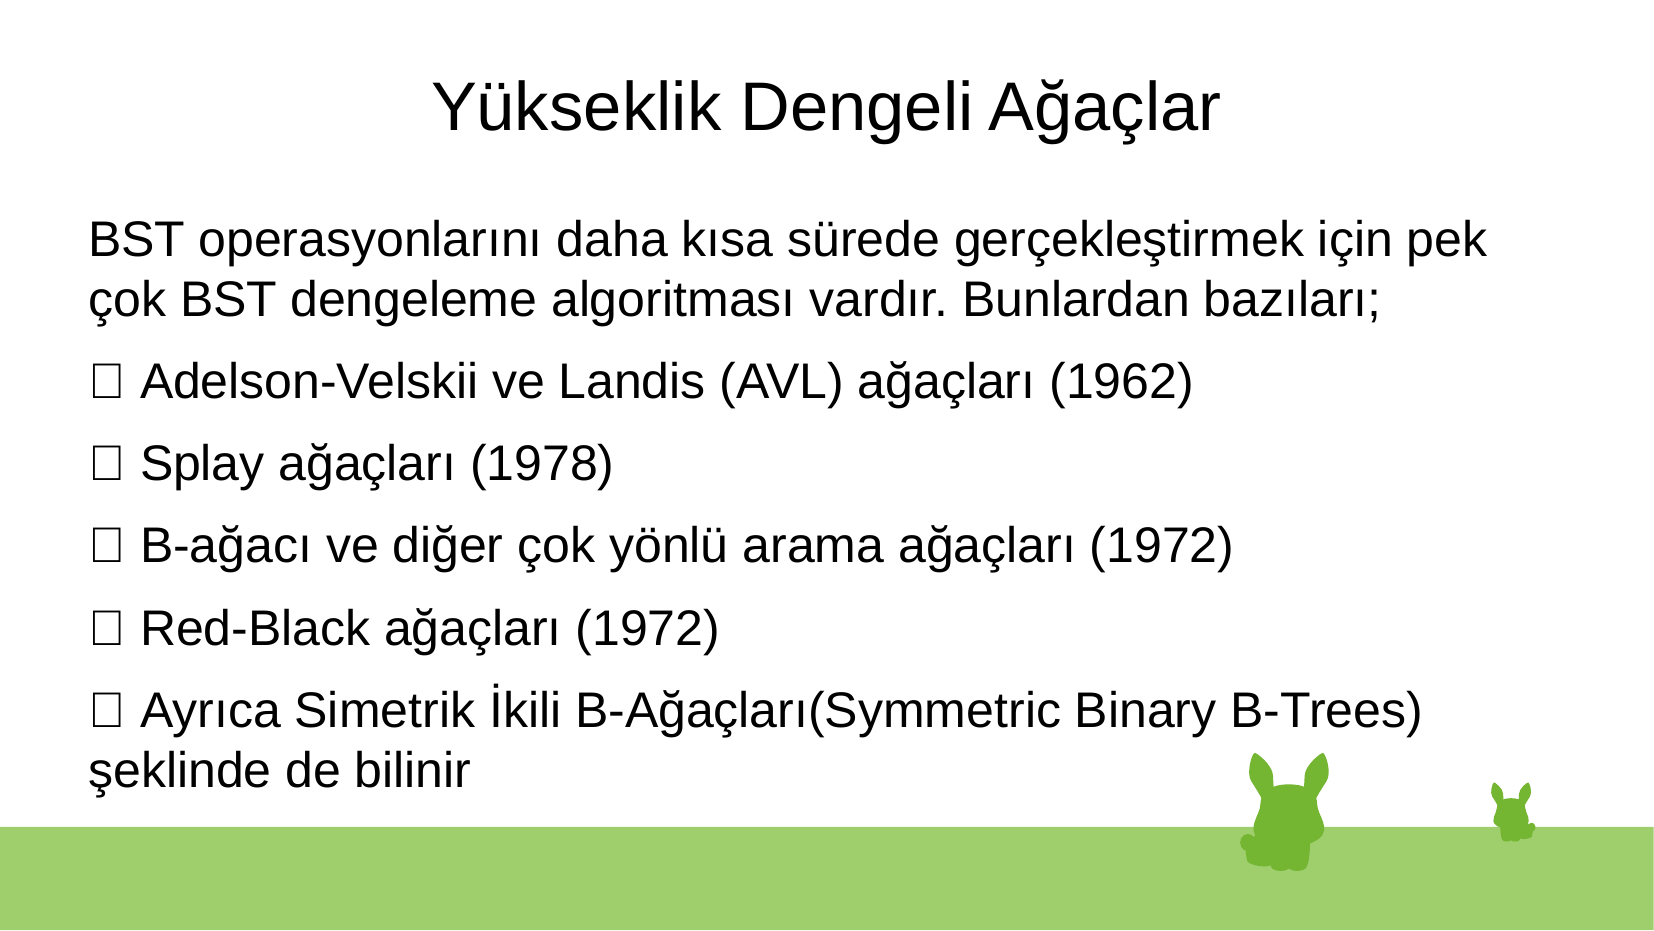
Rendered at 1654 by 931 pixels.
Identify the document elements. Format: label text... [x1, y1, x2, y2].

list BST operasyonlarını daha kısa sürede gerçekleştirmek için pek çok BST dengeleme algoritması vardır. Bunlardan bazıları;  Adelson-Velskii ve Landis (AVL) ağaçları (1962)  Splay ağaçları (1978)  B-ağacı ve diğer çok yönlü arama ağaçları (1972)  Red-Black ağaçları (1972)  Ayrıca Simetrik İkili B-Ağaçları(Symmetric Binary B-Trees) şeklinde de bilinir [88, 206, 1565, 826]
title Yükseklik Dengeli Ağaçlar [88, 29, 1565, 178]
